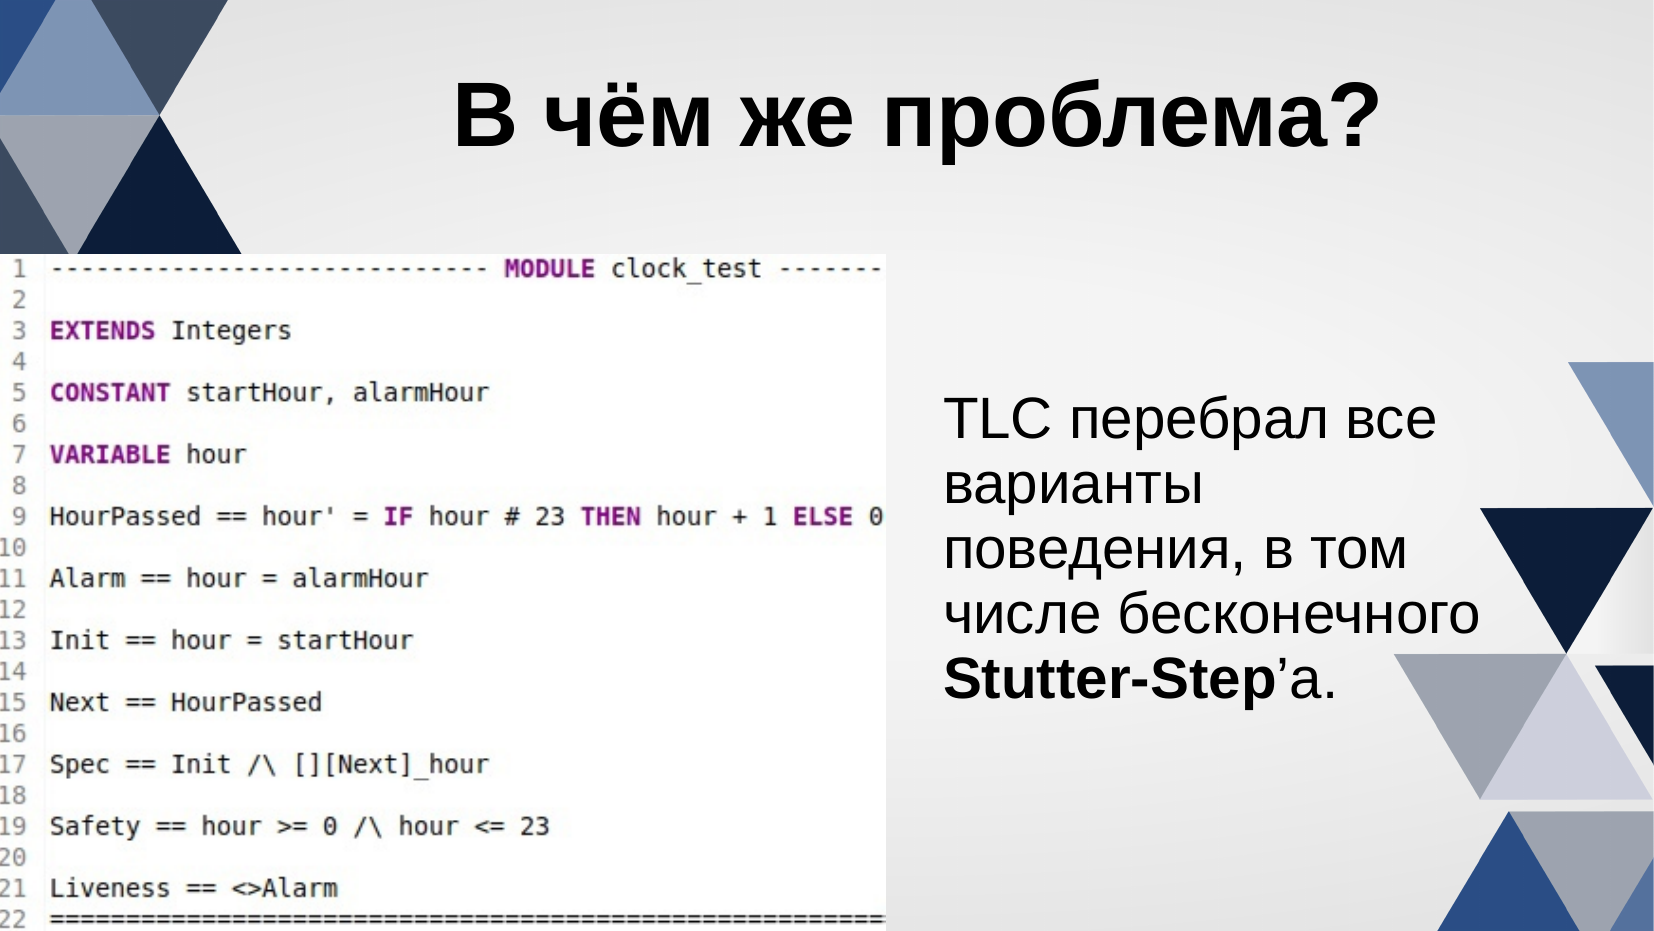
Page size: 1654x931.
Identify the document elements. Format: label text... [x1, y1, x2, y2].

text_box TLC перебрал все варианты поведения, в том числе бесконечного Stutter-Step’а. [892, 378, 1506, 931]
title В чём же проблема? [174, 37, 1654, 193]
picture [0, 0, 1654, 931]
